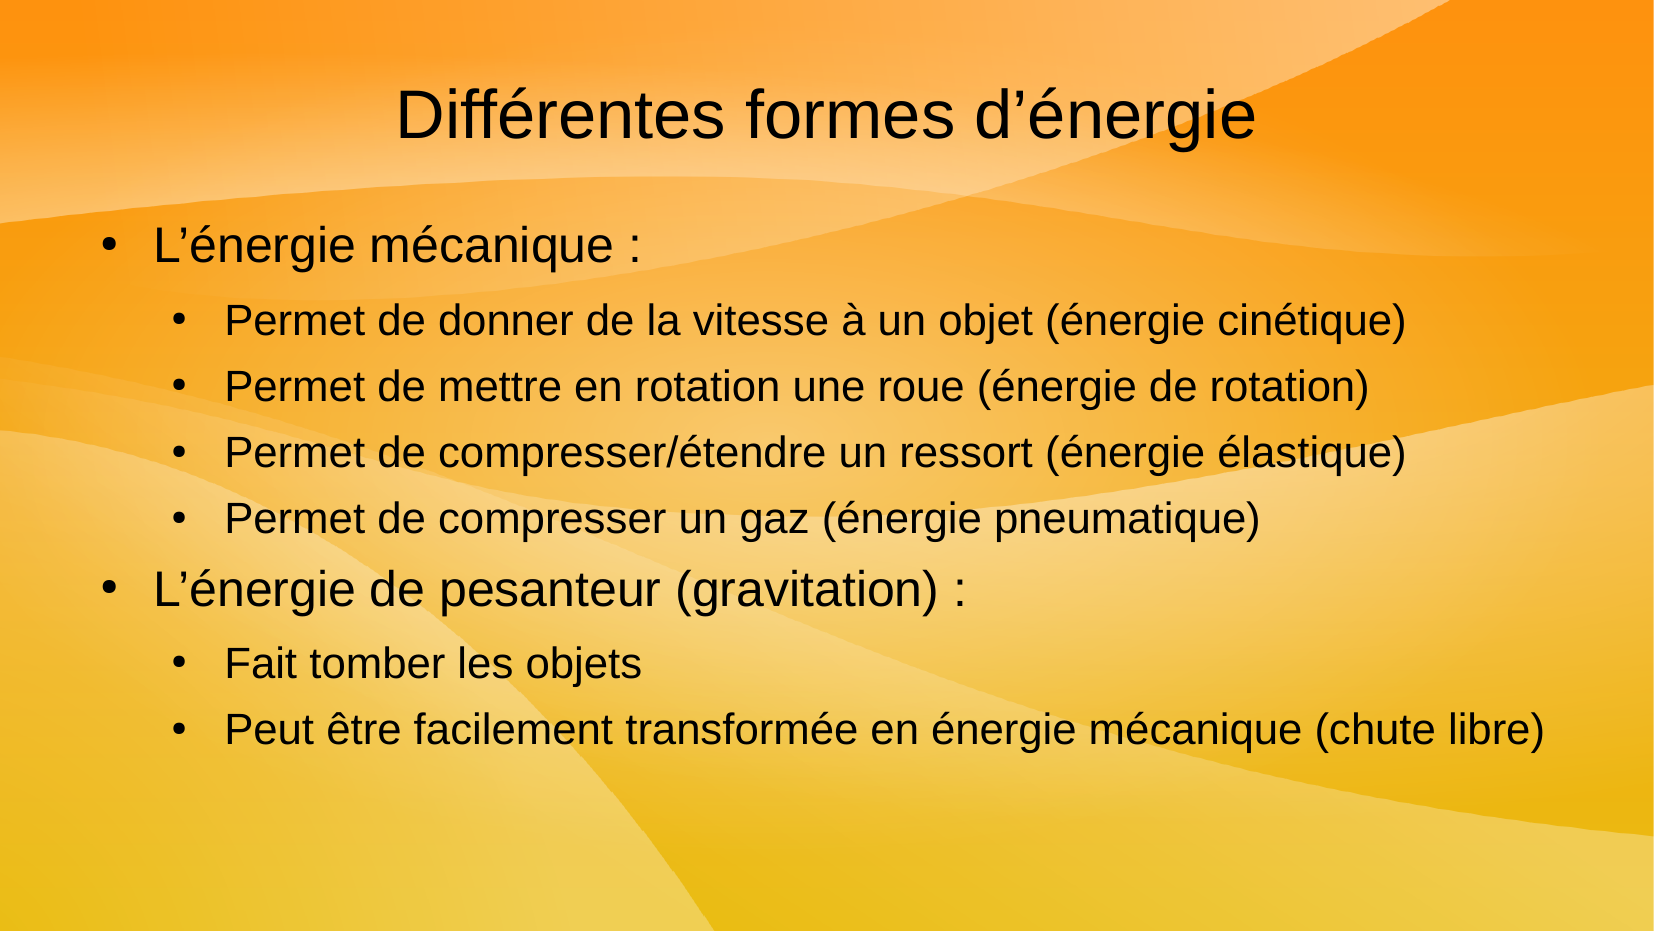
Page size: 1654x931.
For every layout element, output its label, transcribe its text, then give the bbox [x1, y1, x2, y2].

picture [0, 0, 1654, 931]
title Différentes formes d’énergie [82, 37, 1571, 193]
list L’énergie mécanique : Permet de donner de la vitesse à un objet (énergie cinétique) Permet de mettre en rotation une roue (énergie de rotation) Permet de compresser/étendre un ressort (énergie élastique) Permet de compresser un gaz (énergie pneumatique) L’énergie de pesanteur (gravitation) : Fait tomber les objets Peut être facilement transformée en énergie mécanique (chute libre) [82, 217, 1571, 916]
